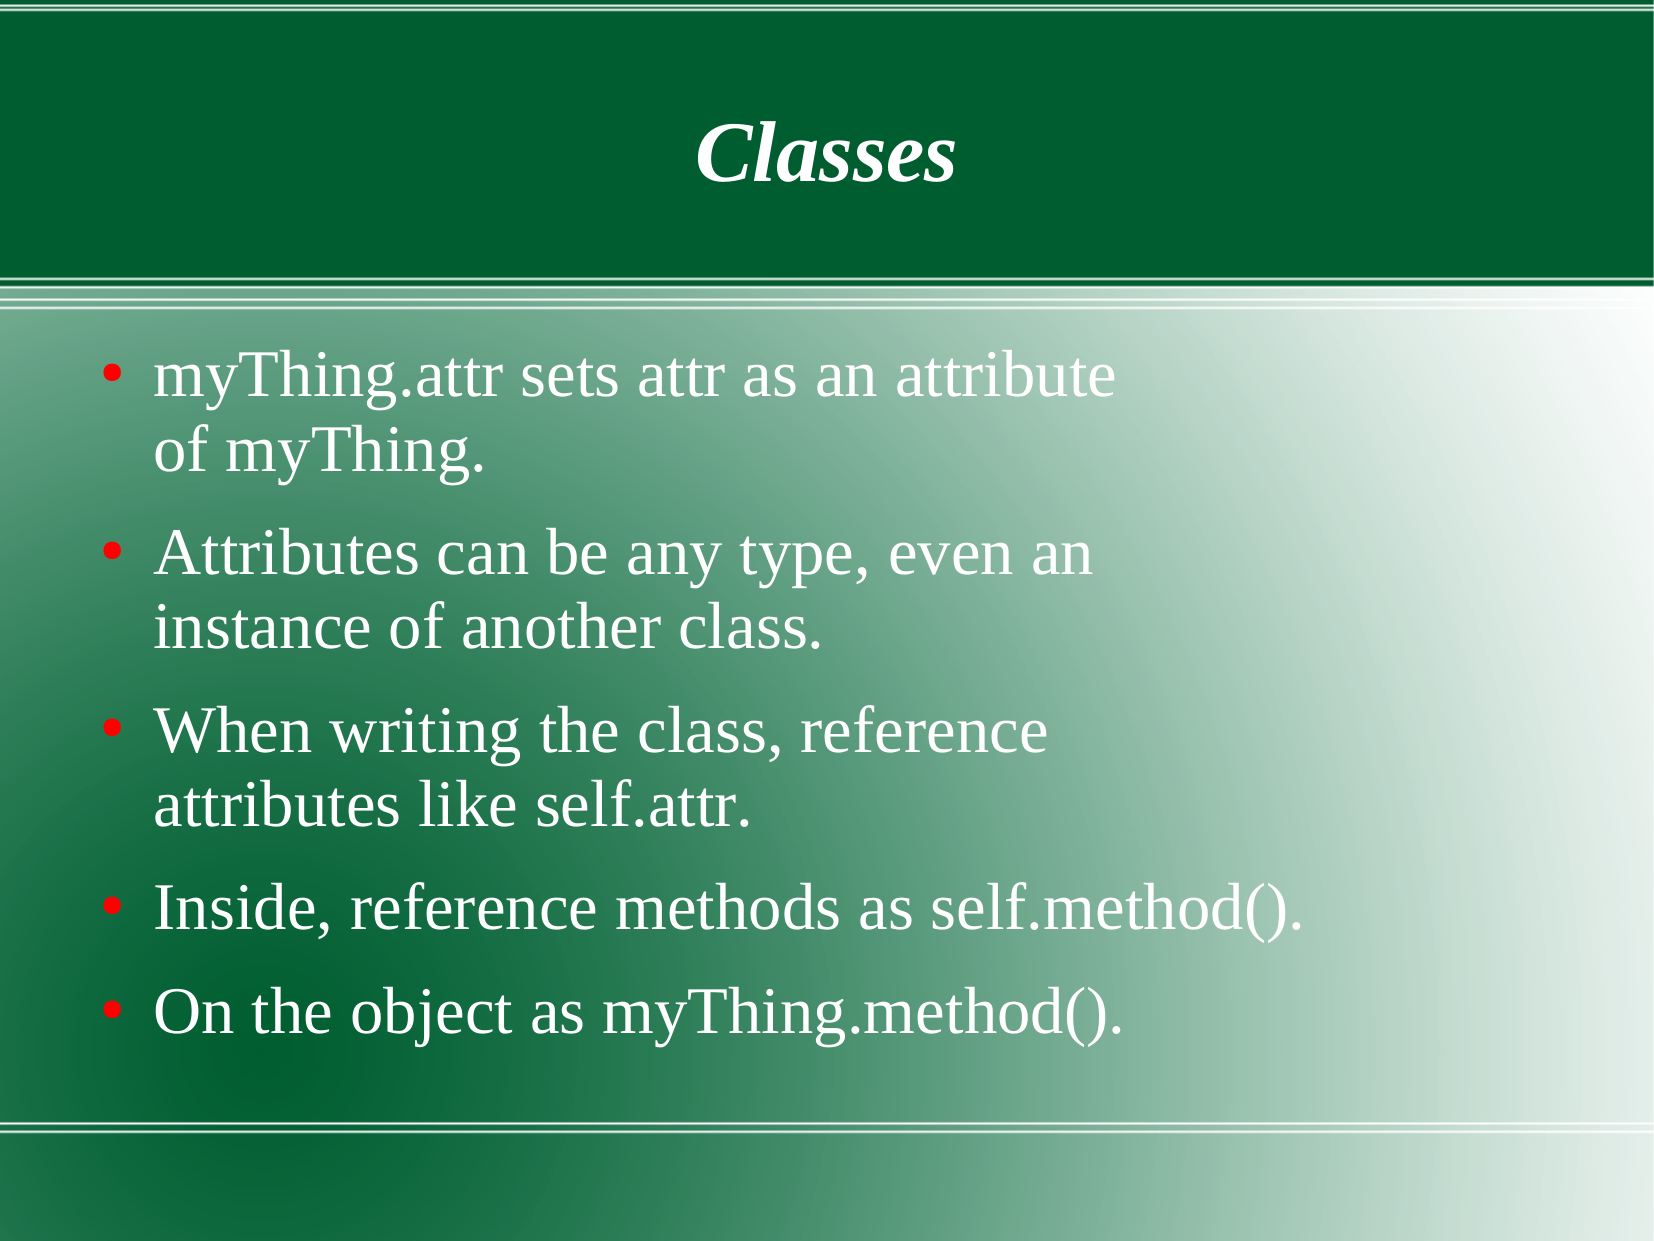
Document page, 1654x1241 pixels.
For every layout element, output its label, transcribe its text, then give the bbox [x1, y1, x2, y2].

picture [0, 0, 1654, 1241]
list myThing.attr sets attr as an attribute of myThing. Attributes can be any type, even an instance of another class. When writing the class, reference attributes like self.attr. Inside, reference methods as self.method(). On the object as myThing.method(). [82, 337, 1571, 1156]
title Classes [82, 49, 1571, 257]
